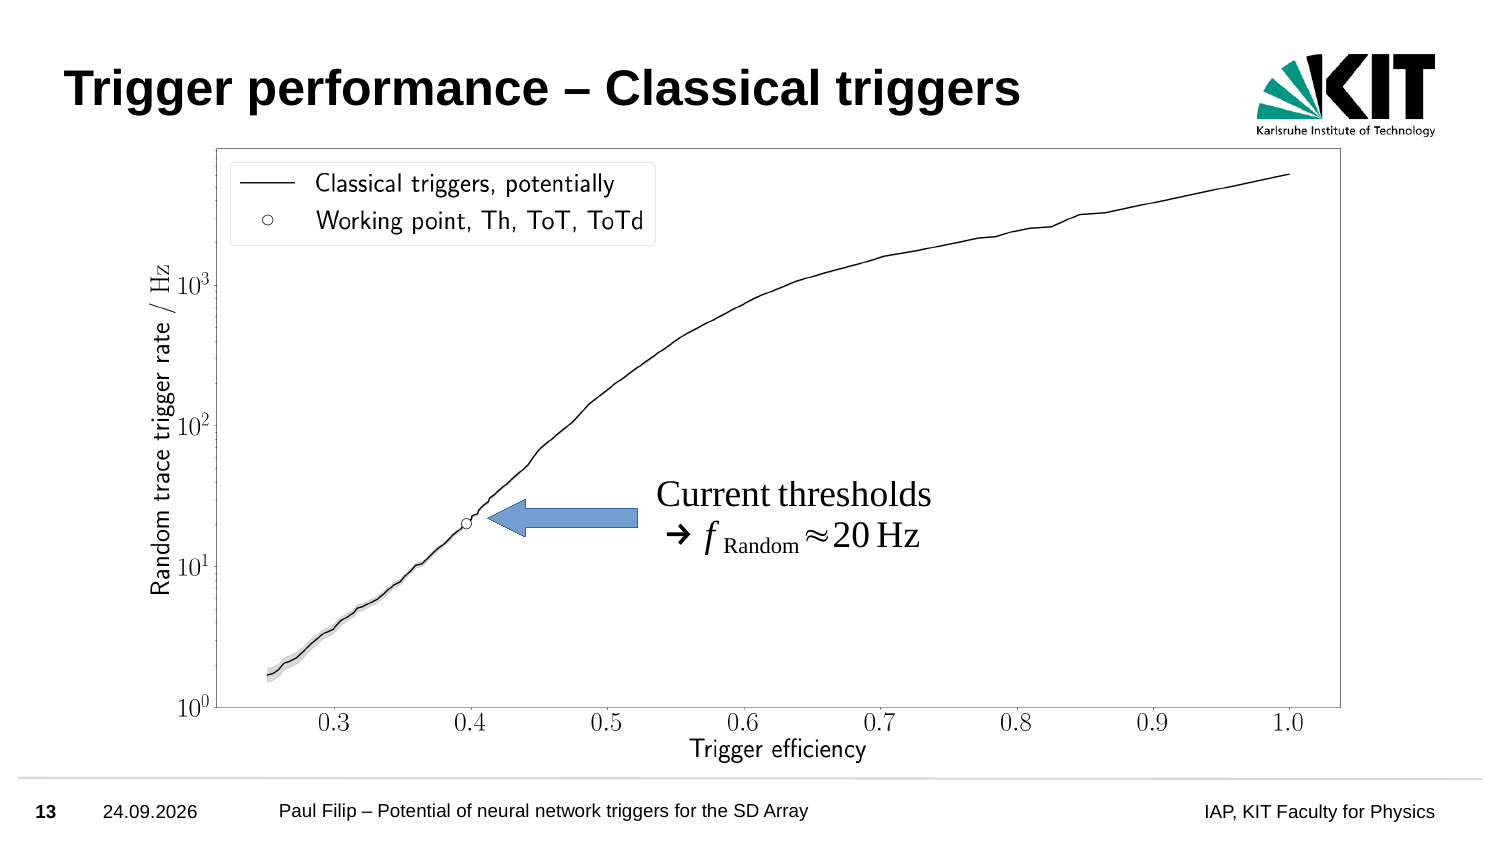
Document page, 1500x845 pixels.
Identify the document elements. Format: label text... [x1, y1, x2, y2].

title Trigger performance – Classical triggers [63, 22, 1343, 117]
text_box [487, 499, 638, 537]
chart [654, 481, 933, 562]
picture [144, 144, 1345, 767]
picture [1257, 54, 1435, 137]
